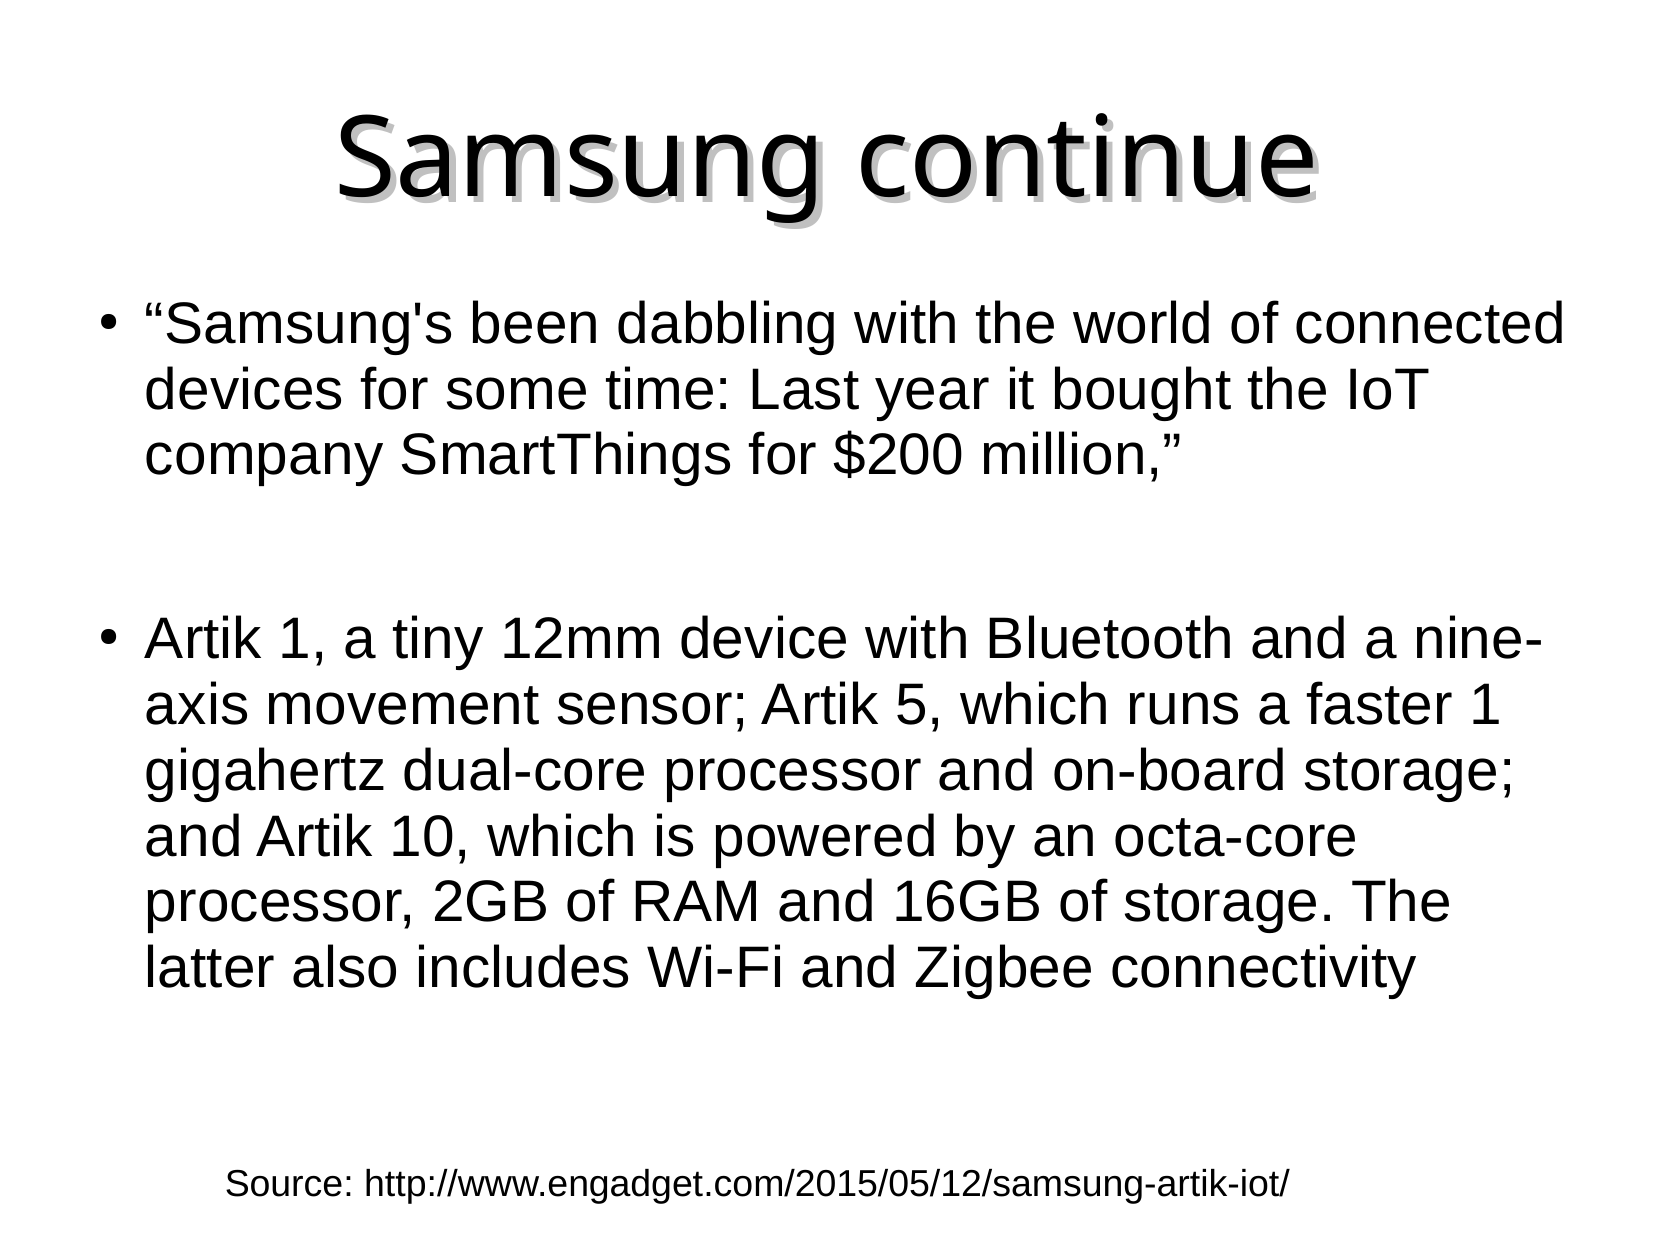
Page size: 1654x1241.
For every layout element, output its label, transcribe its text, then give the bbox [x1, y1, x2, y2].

title Samsung continue [82, 49, 1571, 257]
list “Samsung's been dabbling with the world of connected devices for some time: Last year it bought the IoT company SmartThings for $200 million,” Artik 1, a tiny 12mm device with Bluetooth and a nine-axis movement sensor; Artik 5, which runs a faster 1 gigahertz dual-core processor and on-board storage; and Artik 10, which is powered by an octa-core processor, 2GB of RAM and 16GB of storage. The latter also includes Wi-Fi and Zigbee connectivity [82, 290, 1571, 1010]
text_box Source: http://www.engadget.com/2015/05/12/samsung-artik-iot/ [210, 1155, 1305, 1212]
